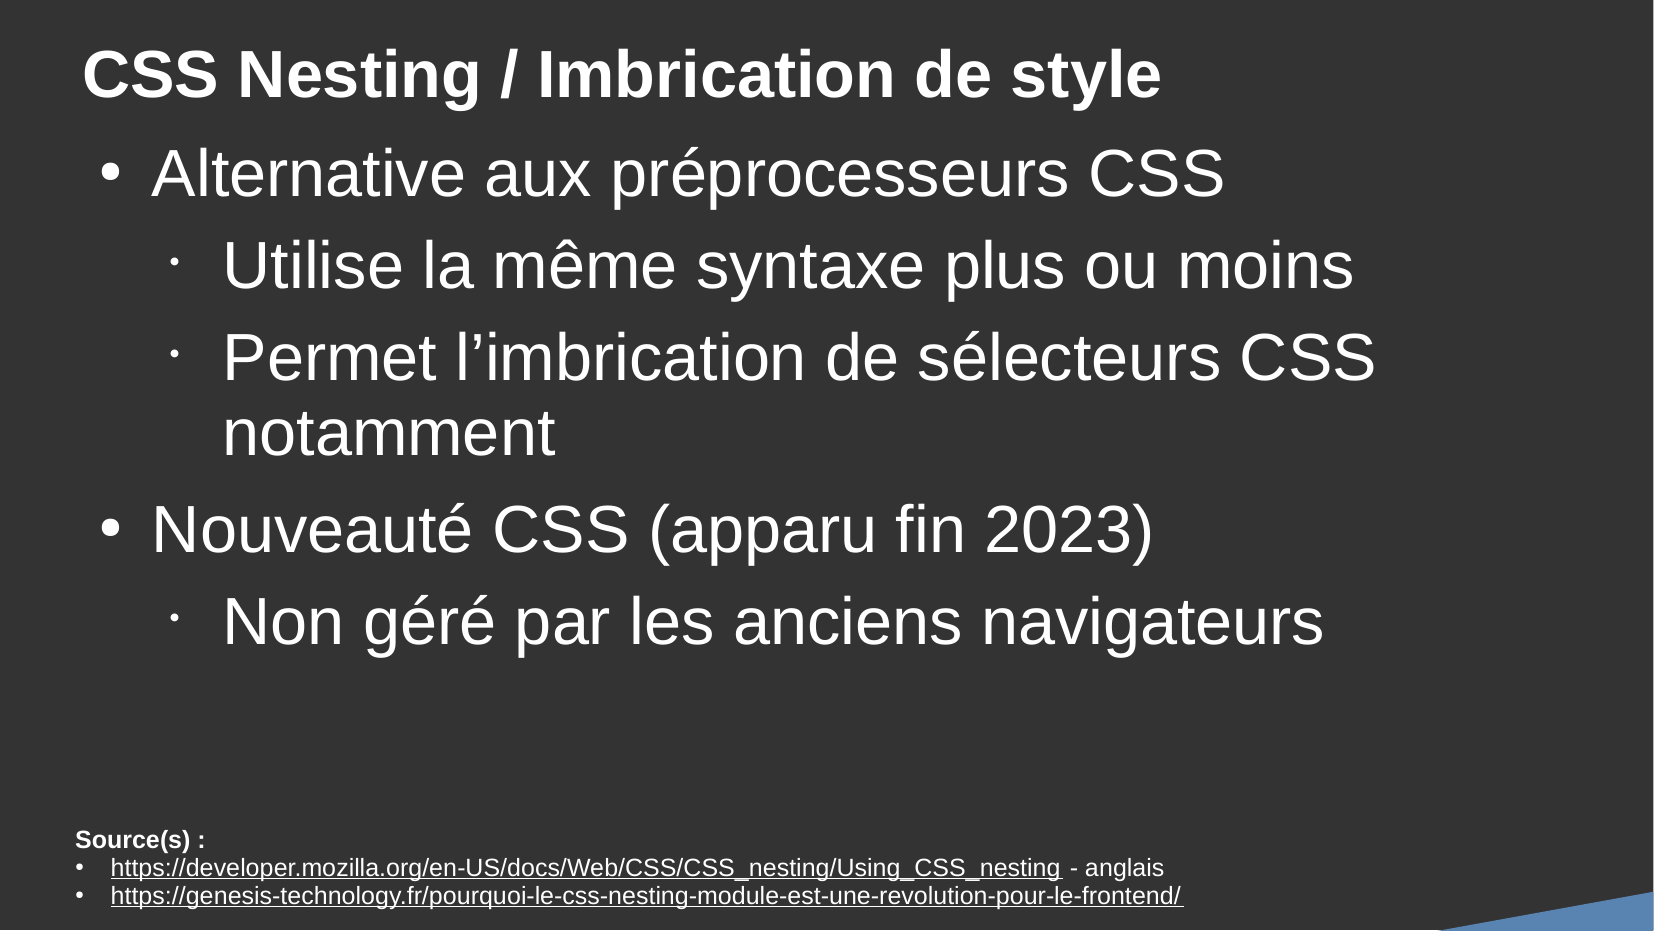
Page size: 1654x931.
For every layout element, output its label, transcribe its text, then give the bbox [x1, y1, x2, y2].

list Alternative aux préprocesseurs CSS Utilise la même syntaxe plus ou moins Permet l’imbrication de sélecteurs CSS notamment Nouveauté CSS (apparu fin 2023) Non géré par les anciens navigateurs [80, 135, 1620, 798]
text_box Source(s) : https://developer.mozilla.org/en-US/docs/Web/CSS/CSS_nesting/Using_CSS_nesting - anglais https://genesis-technology.fr/pourquoi-le-css-nesting-module-est-une-revolution-pour-le-frontend/ [60, 803, 1546, 917]
title CSS Nesting / Imbrication de style [82, 37, 1571, 114]
text_box [1437, 891, 1654, 931]
